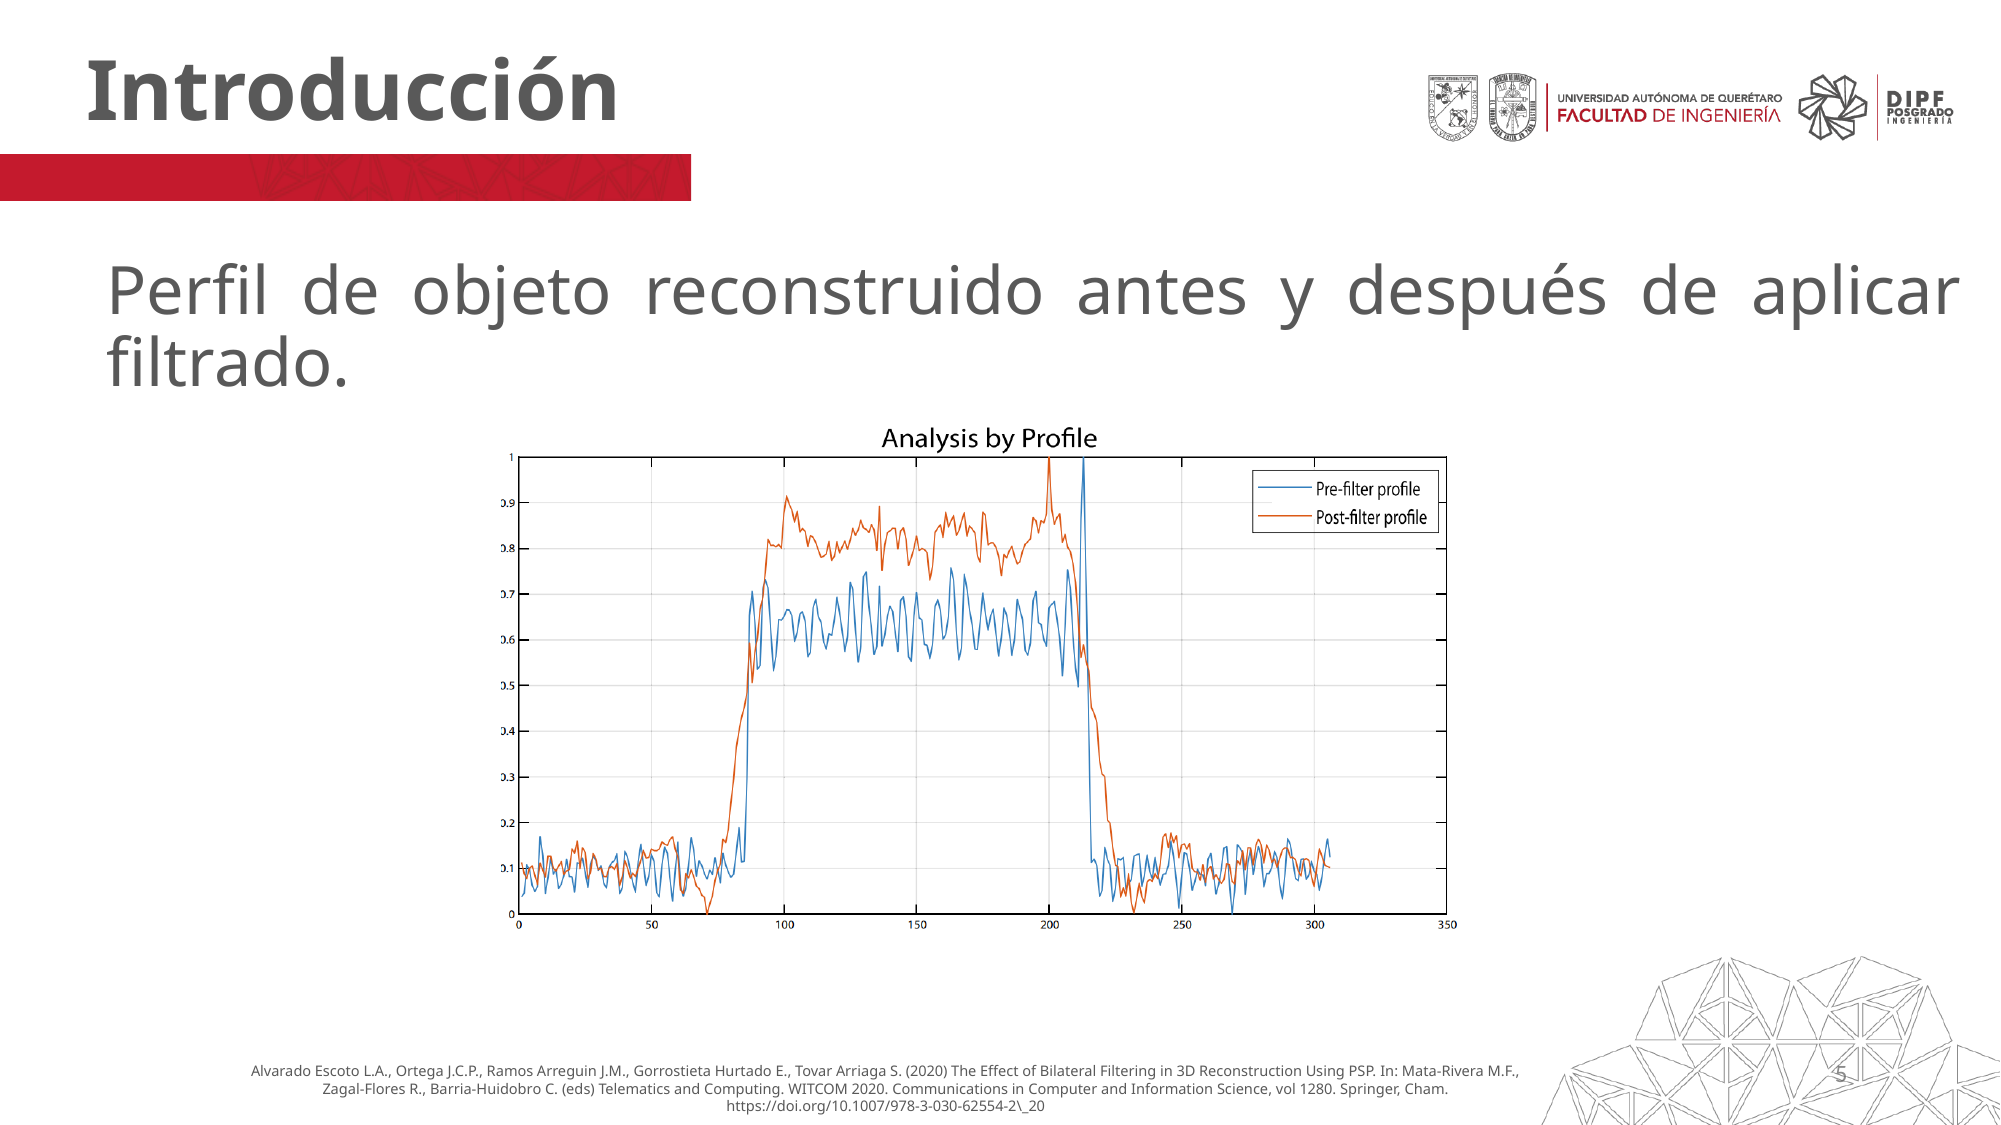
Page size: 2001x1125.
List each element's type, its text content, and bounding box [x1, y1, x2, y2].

picture [501, 427, 1460, 934]
text_box Alvarado Escoto L.A., Ortega J.C.P., Ramos Arreguin J.M., Gorrostieta Hurtado E., Tovar Arriaga S. (2020) The Effect of Bilateral Filtering in 3D Reconstruction Using PSP. In: Mata-Rivera M.F., Zagal-Flores R., Barria-Huidobro C. (eds) Telematics and Computing. WITCOM 2020. Communications in Computer and Information Science, vol 1280. Springer, Cham. https://doi.org/10.1007/978-3-030-62554-2\_20 [236, 1054, 1536, 1122]
picture [1422, 66, 1959, 160]
picture [0, 154, 692, 201]
picture [1521, 945, 2000, 1125]
list Perfil de objeto reconstruido antes y después de aplicar filtrado. [91, 249, 1979, 971]
text_box Introducción [66, 14, 692, 154]
